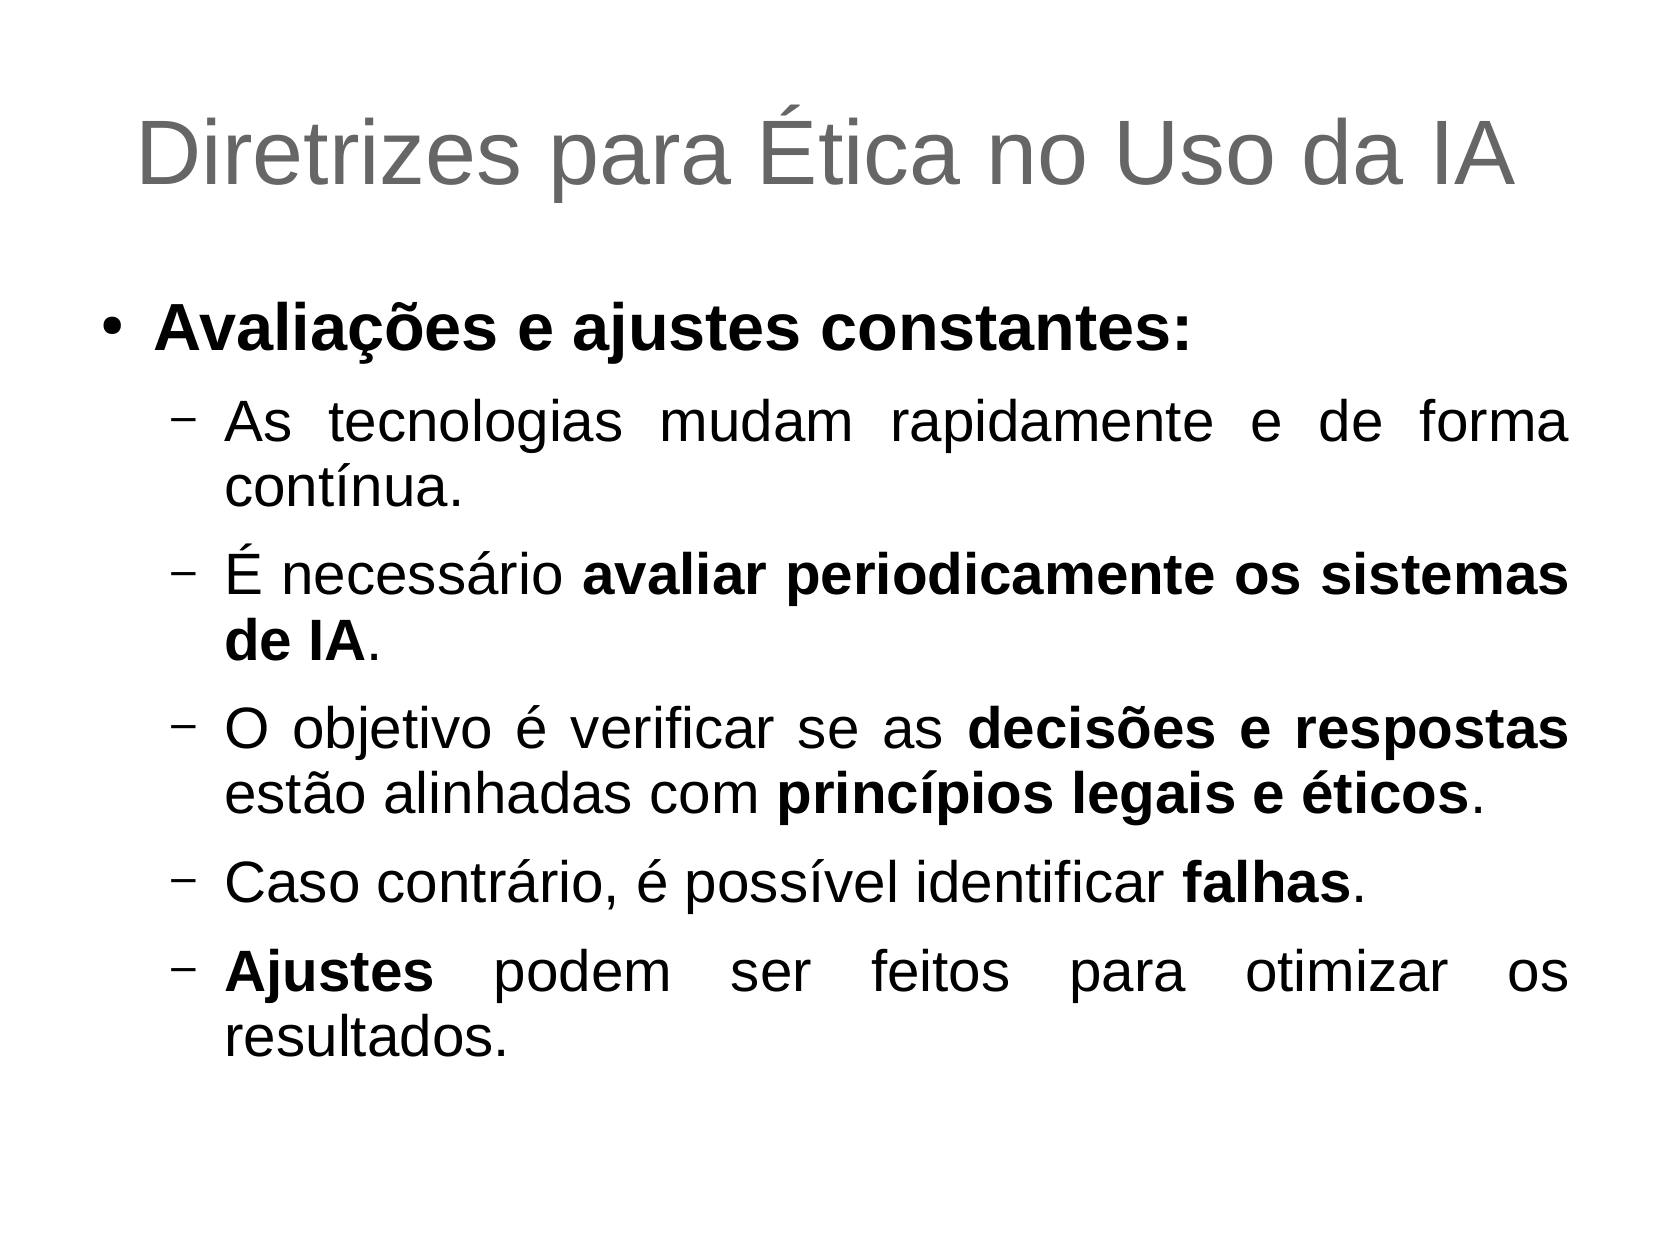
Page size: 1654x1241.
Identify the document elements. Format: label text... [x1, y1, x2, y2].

title Diretrizes para Ética no Uso da IA [82, 49, 1571, 257]
list Avaliações e ajustes constantes: As tecnologias mudam rapidamente e de forma contínua. É necessário avaliar periodicamente os sistemas de IA. O objetivo é verificar se as decisões e respostas estão alinhadas com princípios legais e éticos. Caso contrário, é possível identificar falhas. Ajustes podem ser feitos para otimizar os resultados. [82, 290, 1571, 1134]
